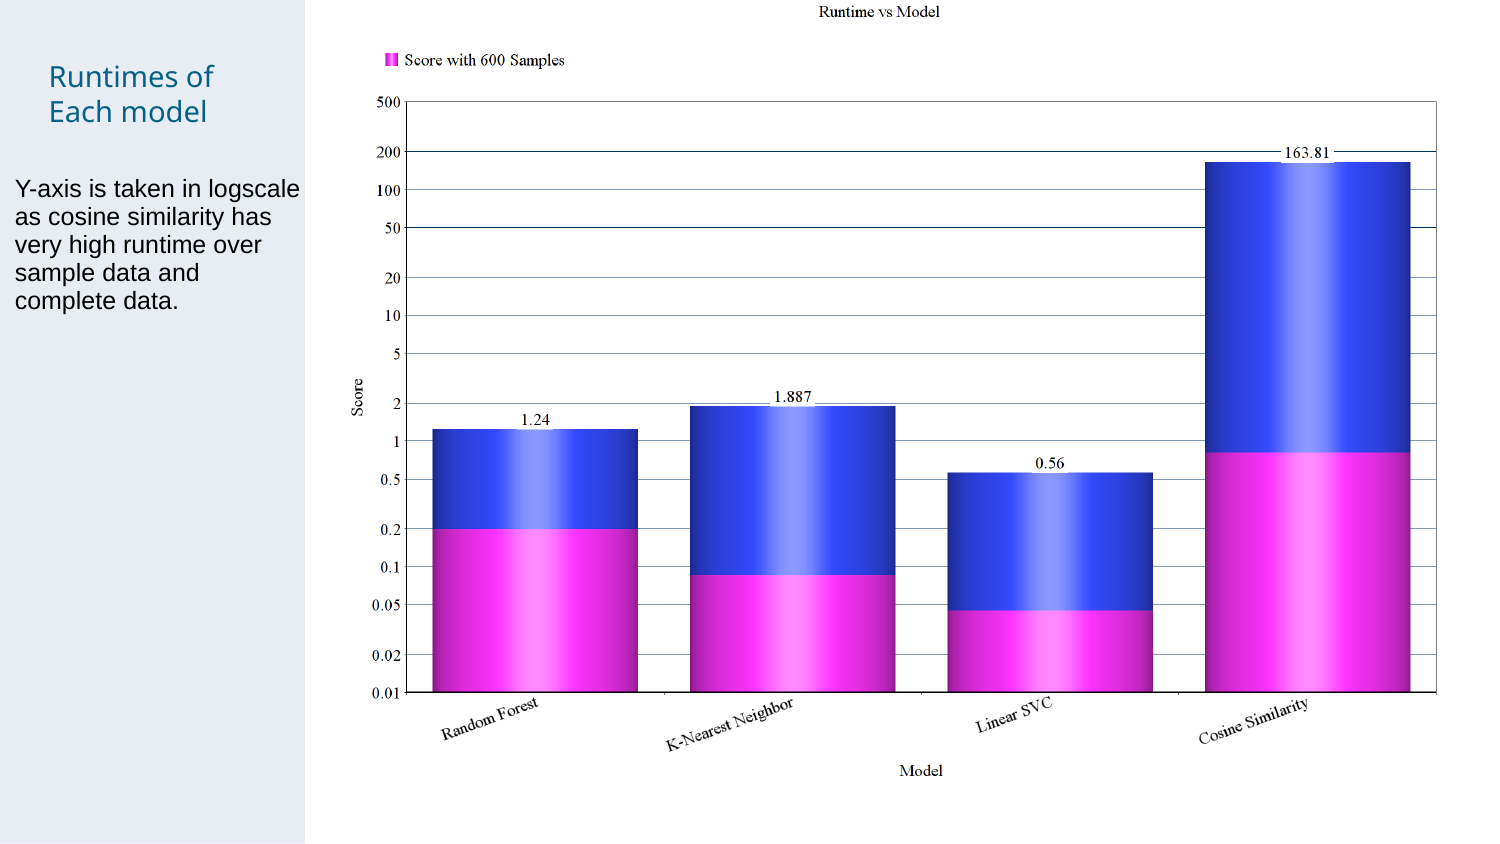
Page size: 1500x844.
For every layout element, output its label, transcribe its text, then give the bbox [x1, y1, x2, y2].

picture [305, 0, 1453, 844]
text_box Y-axis is taken in logscale as cosine similarity has very high runtime over sample data and complete data. [0, 167, 305, 844]
text_box Runtimes of Each model [33, 50, 292, 136]
text_box [0, 0, 305, 167]
